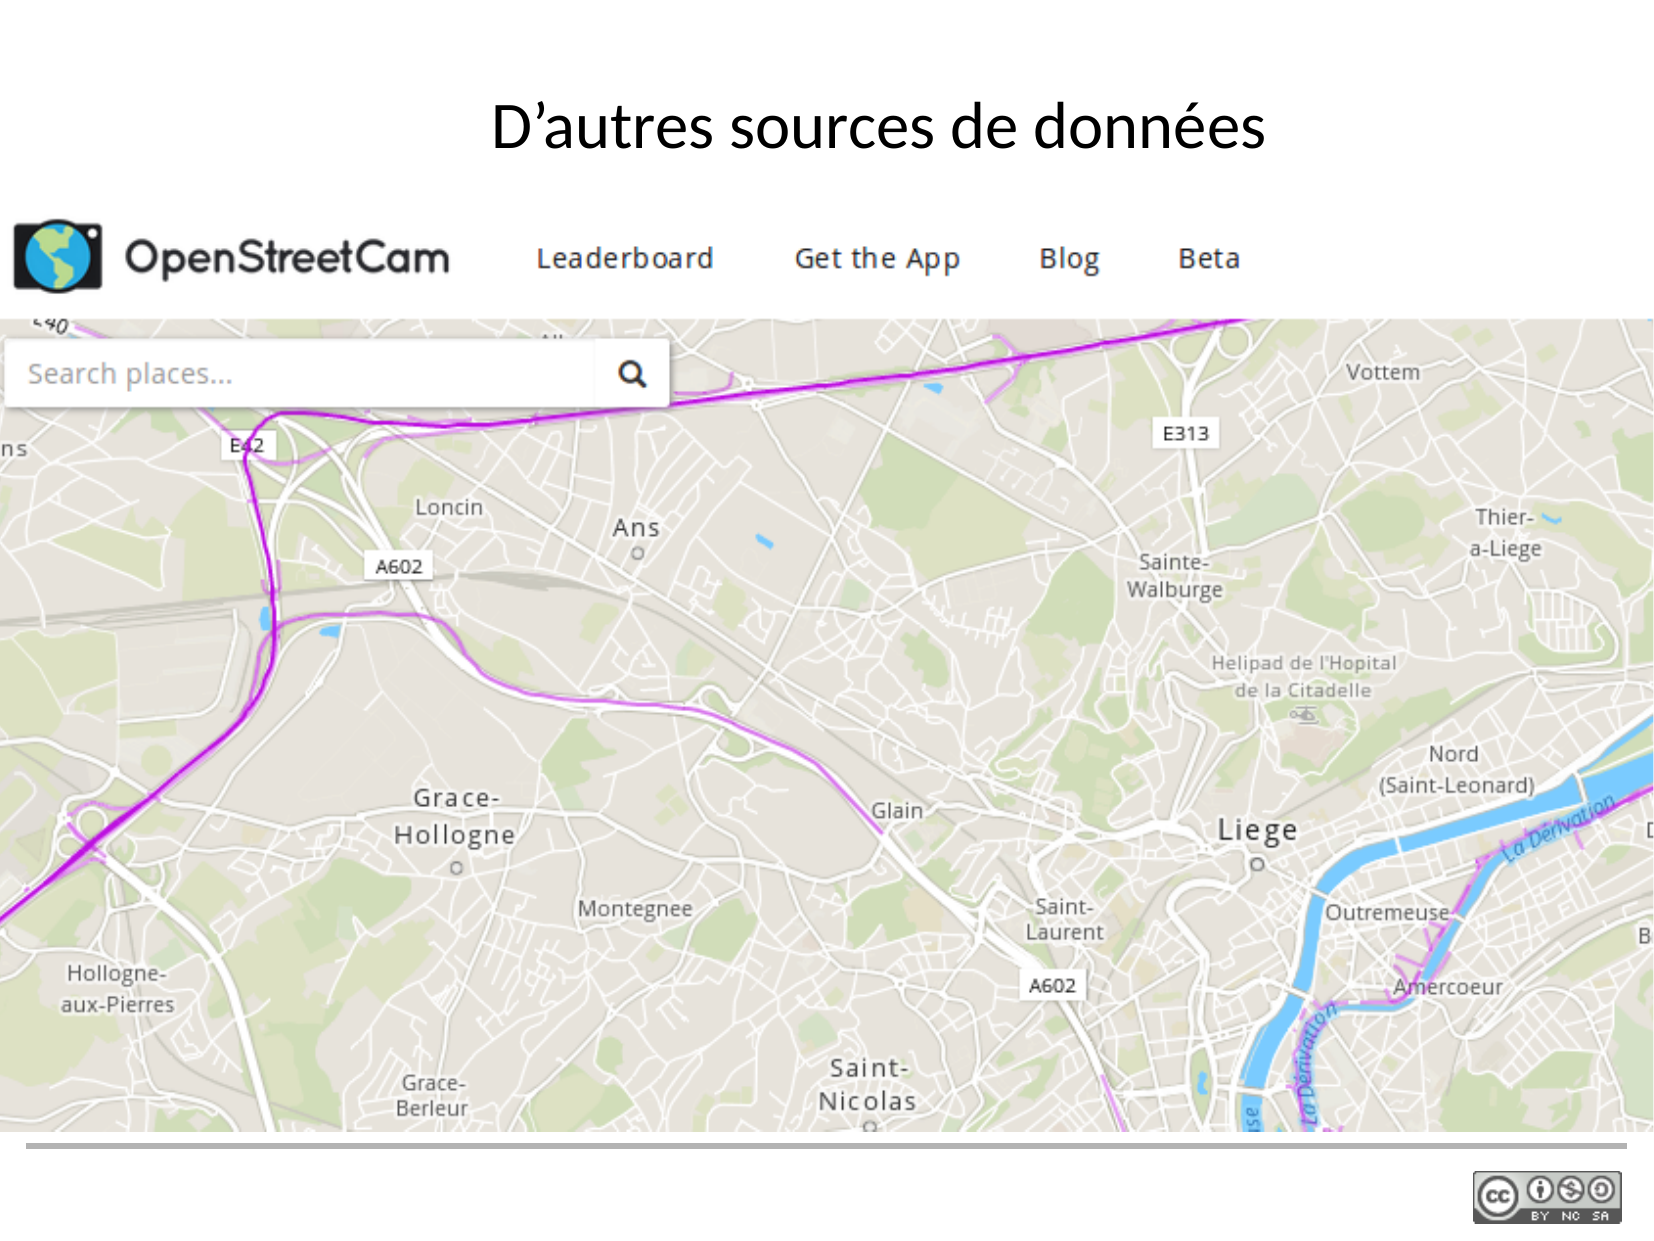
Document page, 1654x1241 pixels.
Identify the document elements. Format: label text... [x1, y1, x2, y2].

title D’autres sources de données [135, 18, 1624, 202]
picture [0, 202, 1654, 1132]
text_box [52, 1132, 1501, 1192]
